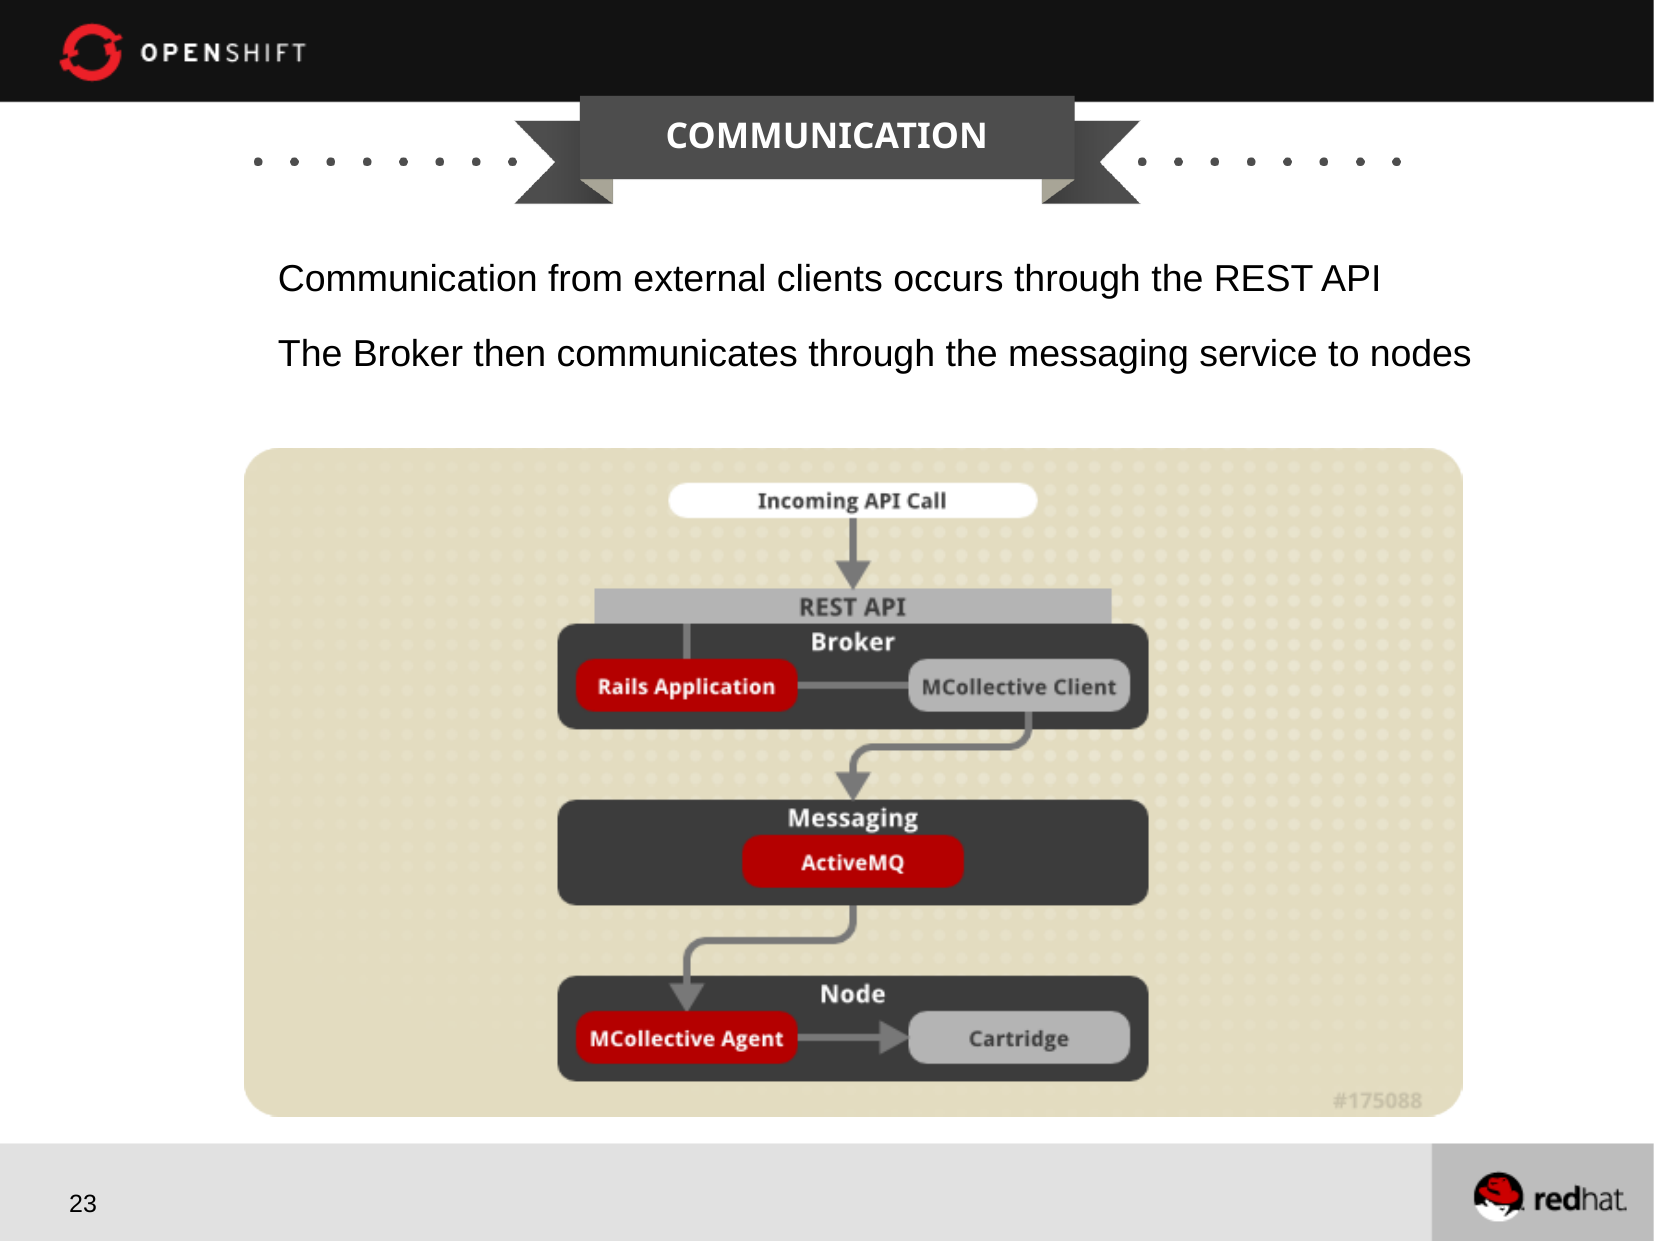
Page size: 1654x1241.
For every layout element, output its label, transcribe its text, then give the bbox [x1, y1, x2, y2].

picture [0, 0, 1654, 1241]
text_box COMMUNICATION [581, 105, 1073, 163]
text_box Communication from external clients occurs through the REST API The Broker then communicates through the messaging service to nodes [250, 250, 1489, 383]
